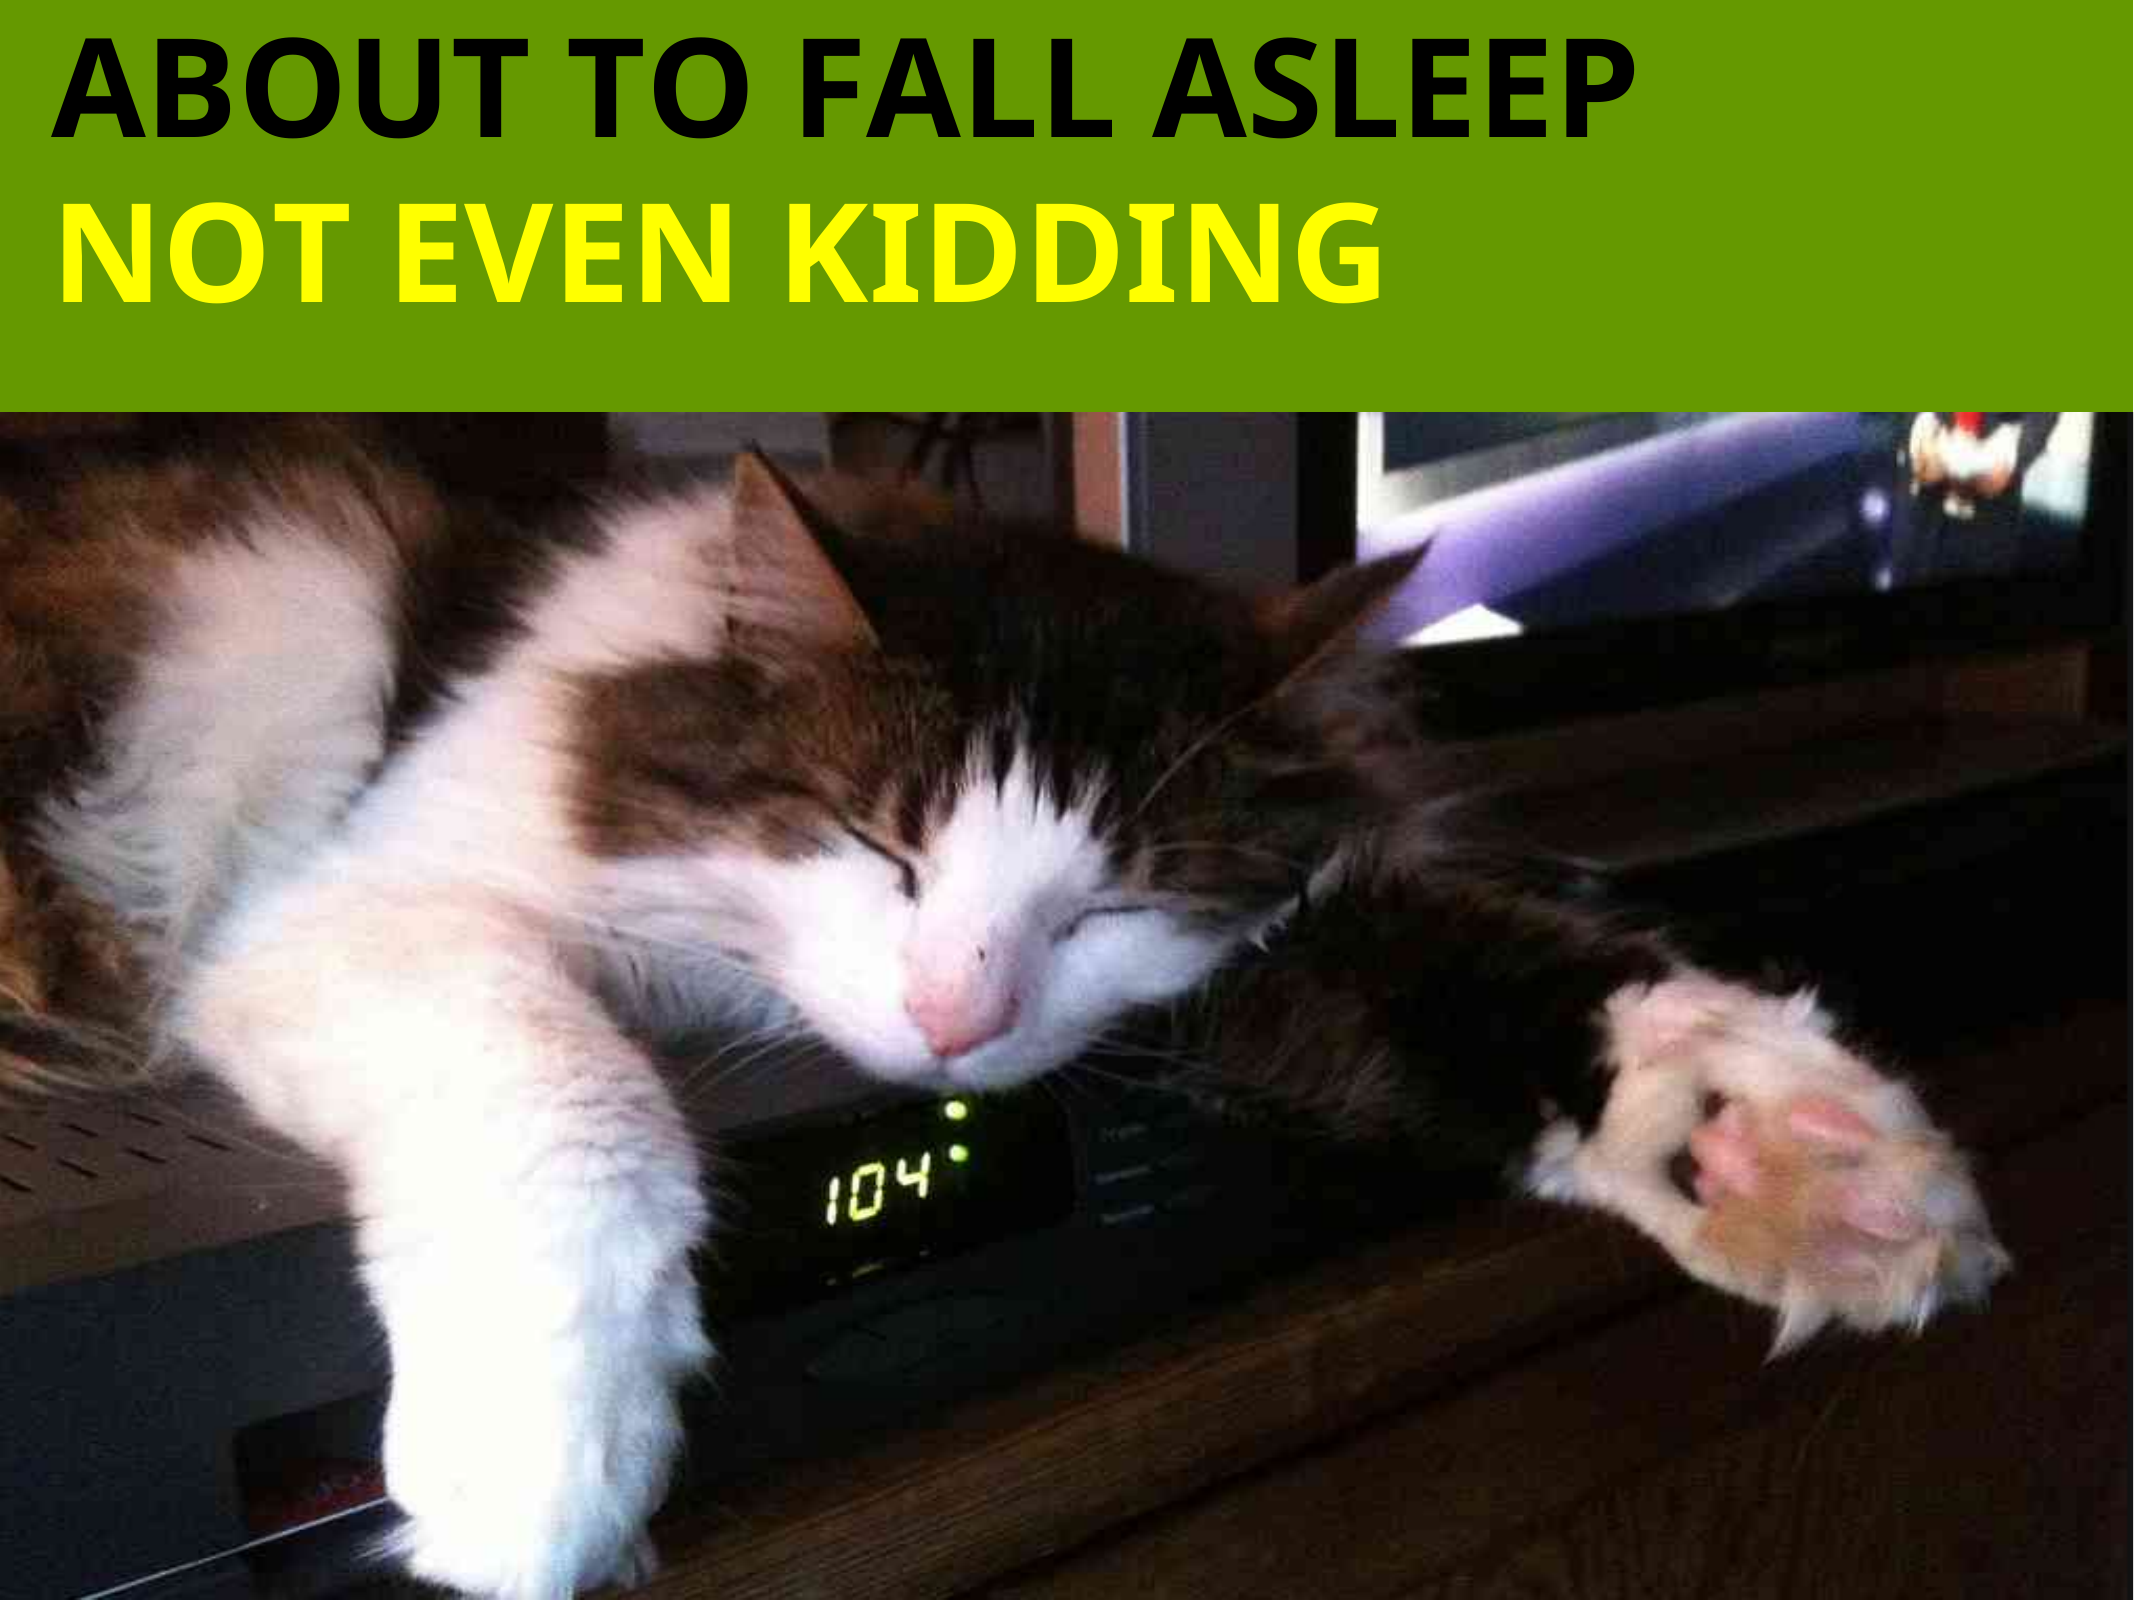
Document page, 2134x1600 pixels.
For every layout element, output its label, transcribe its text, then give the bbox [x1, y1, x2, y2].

text_box ABOUT TO FALL ASLEEP NOT EVEN KIDDING [41, 0, 2055, 412]
picture [0, 412, 2134, 1600]
